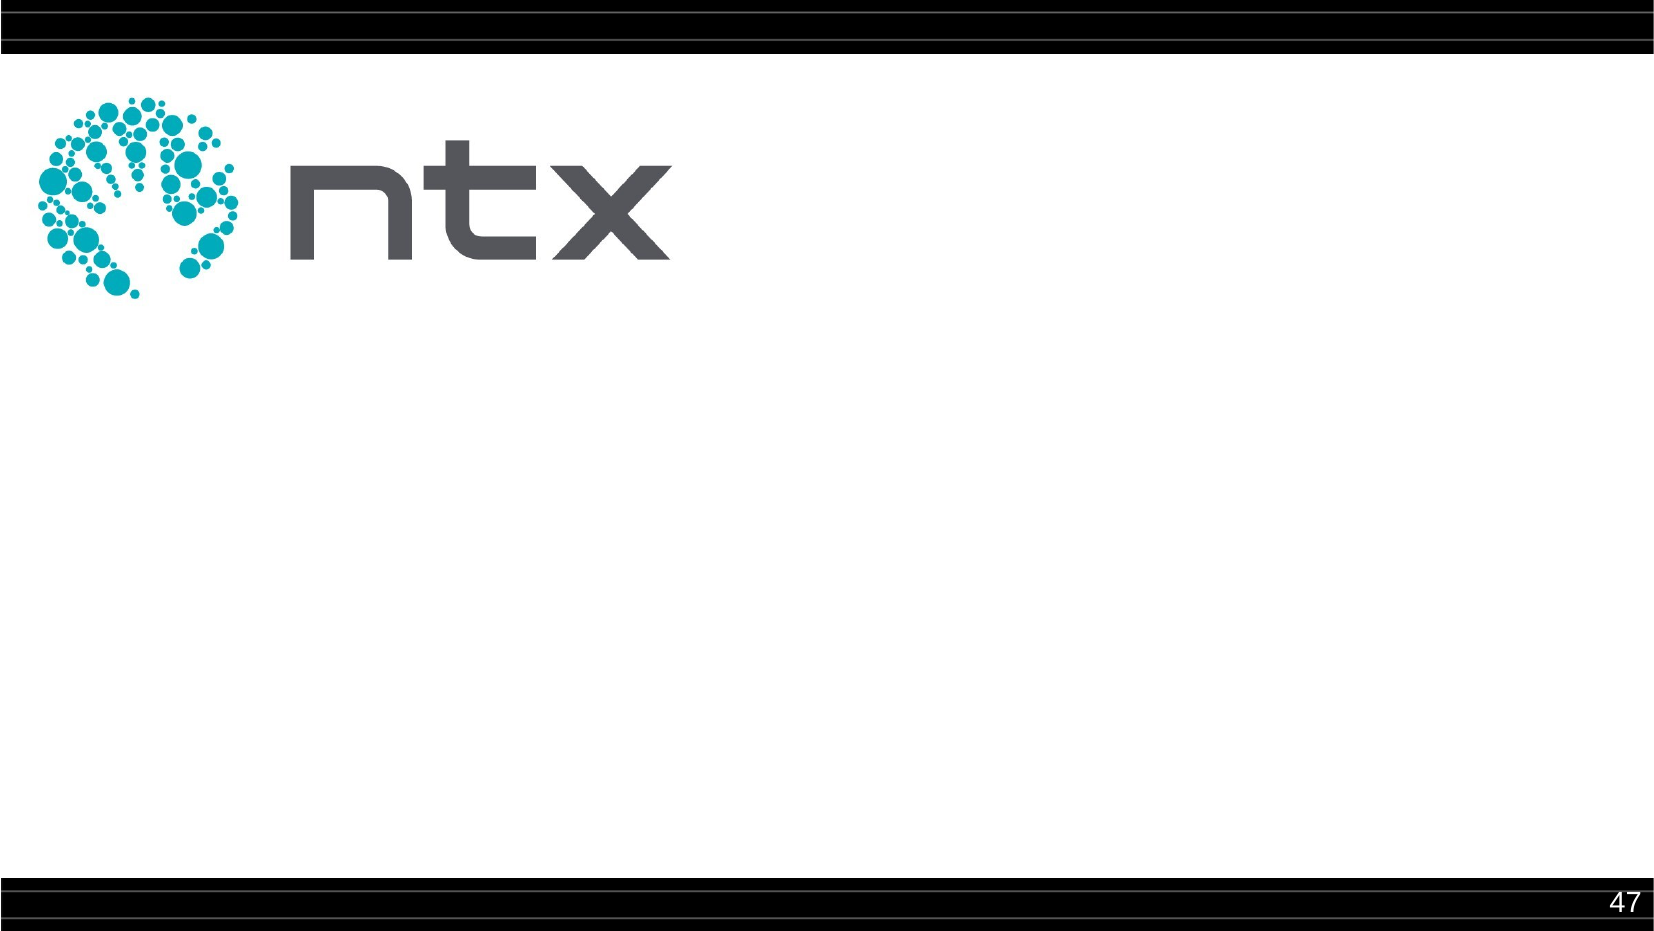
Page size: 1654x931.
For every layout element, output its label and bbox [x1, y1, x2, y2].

picture [1, 878, 1654, 931]
picture [16, 73, 691, 323]
picture [1, 0, 1654, 54]
